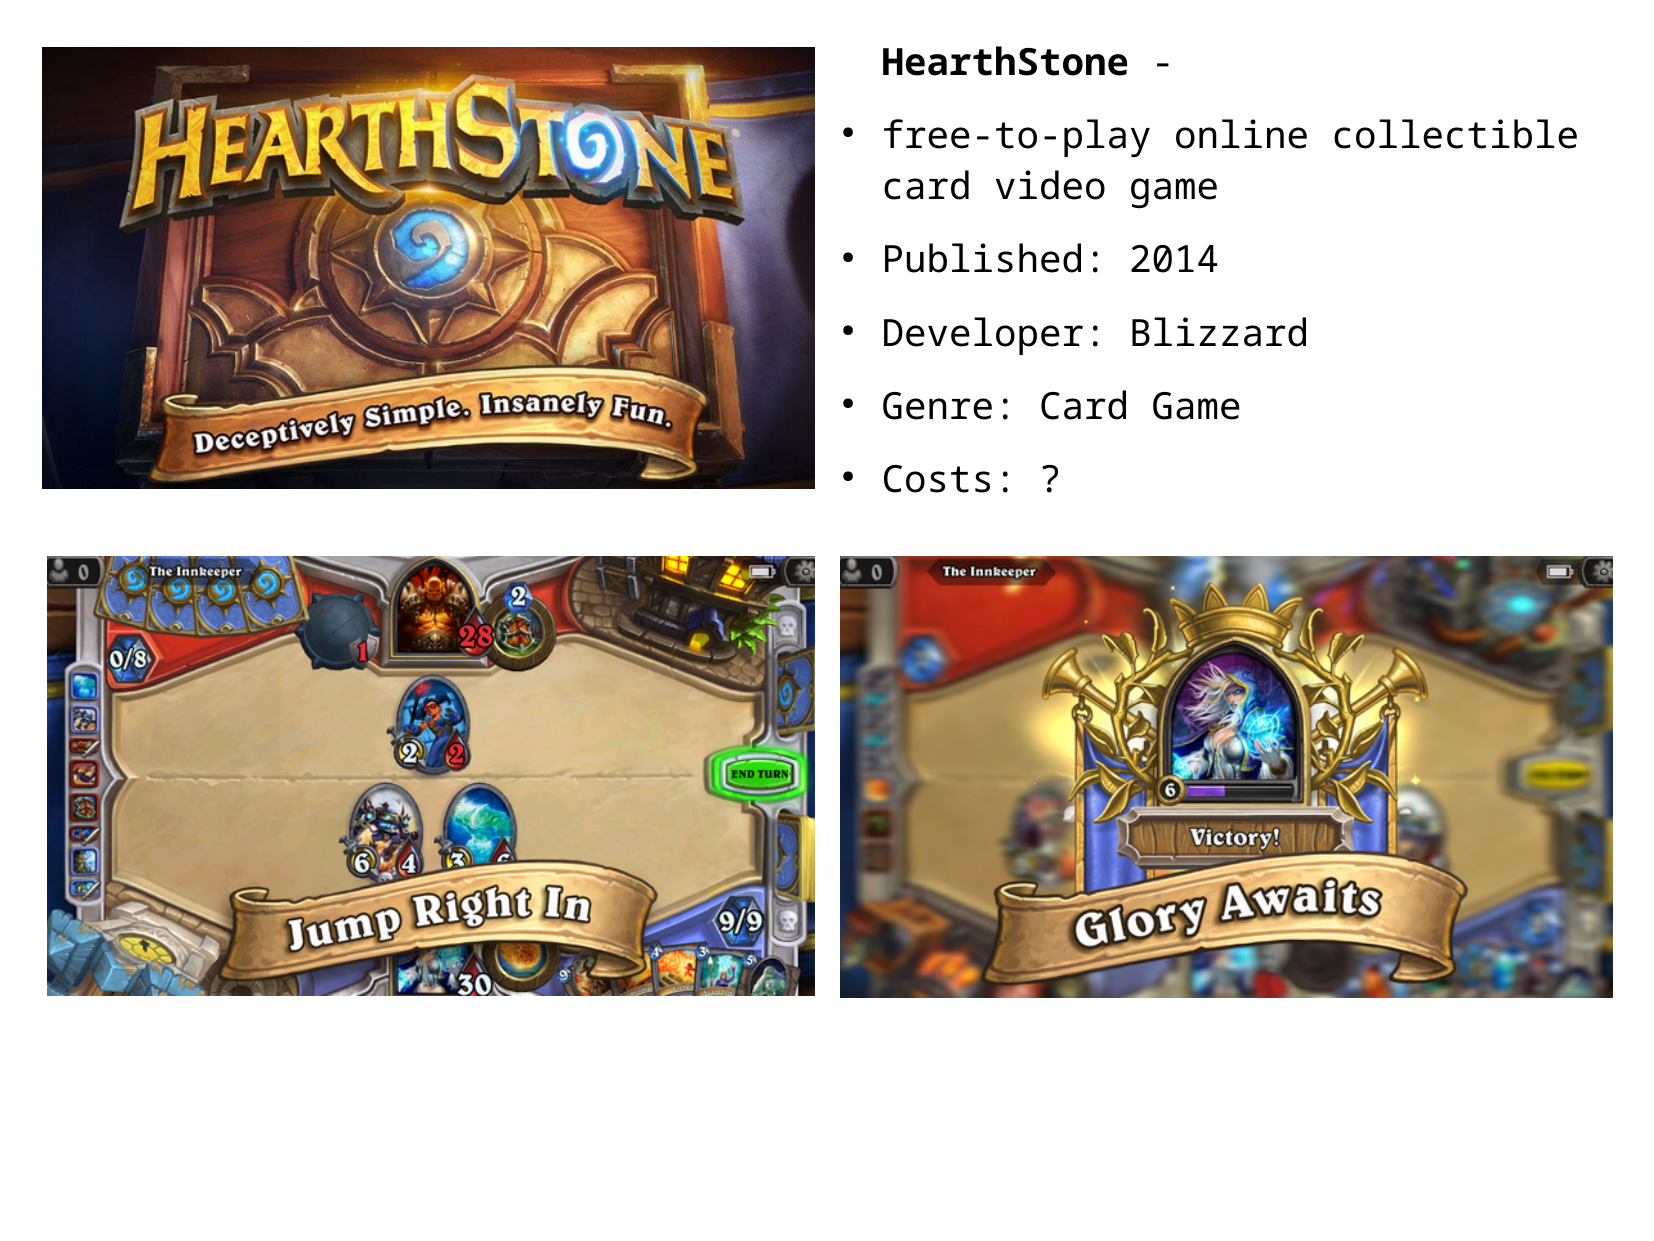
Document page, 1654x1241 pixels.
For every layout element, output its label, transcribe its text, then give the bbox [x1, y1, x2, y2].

picture [42, 47, 815, 489]
picture [47, 556, 815, 996]
picture [840, 556, 1613, 999]
list HearthStone - free-to-play online collectible card video game Published: 2014 Developer: Blizzard Genre: Card Game Costs: ? [828, 35, 1638, 508]
